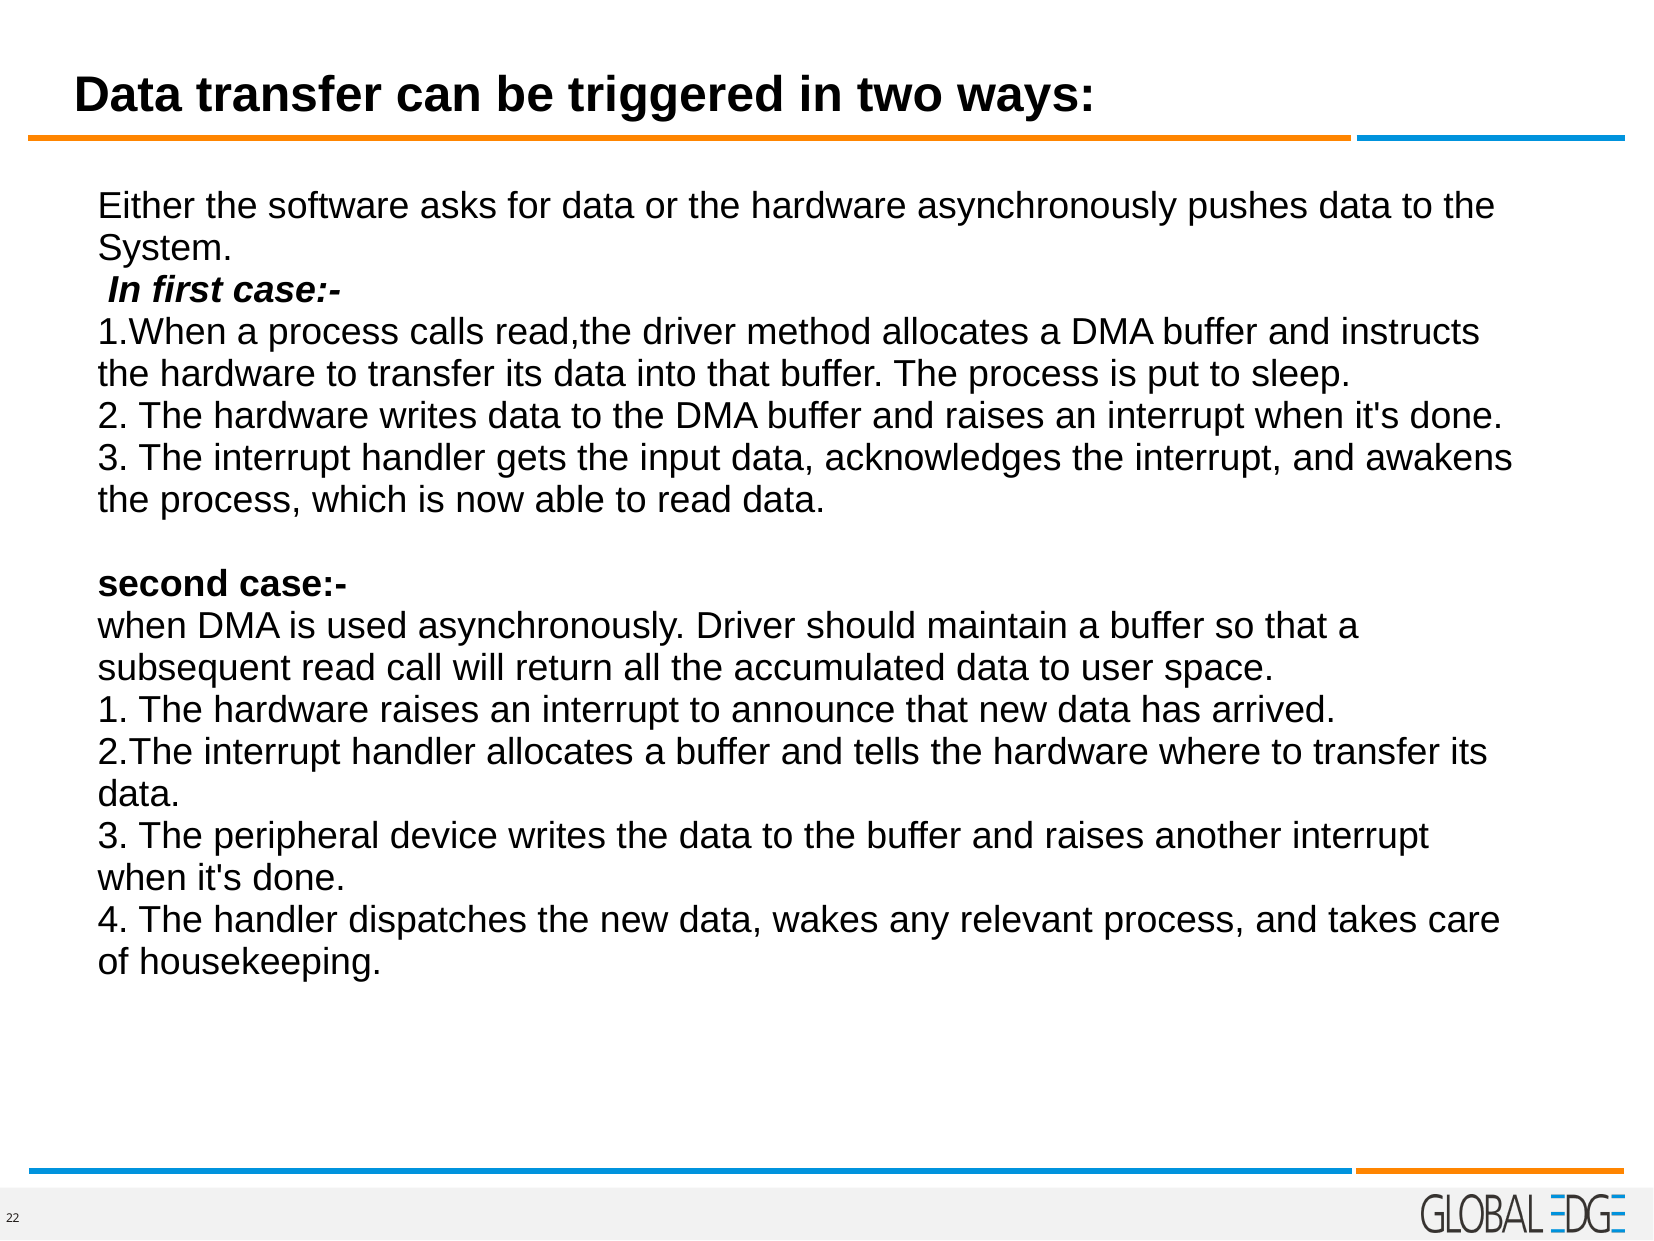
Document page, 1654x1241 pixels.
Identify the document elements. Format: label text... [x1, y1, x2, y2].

text_box Either the software asks for data or the hardware asynchronously pushes data to the System. In first case:- 1.When a process calls read,the driver method allocates a DMA buffer and instructs the hardware to transfer its data into that buffer. The process is put to sleep. 2. The hardware writes data to the DMA buffer and raises an interrupt when it's done. 3. The interrupt handler gets the input data, acknowledges the interrupt, and awakens the process, which is now able to read data. second case:- when DMA is used asynchronously. Driver should maintain a buffer so that a subsequent read call will return all the accumulated data to user space. 1. The hardware raises an interrupt to announce that new data has arrived. 2.The interrupt handler allocates a buffer and tells the hardware where to transfer its data. 3. The peripheral device writes the data to the buffer and raises another interrupt when it's done. 4. The handler dispatches the new data, wakes any relevant process, and takes care of housekeeping. [82, 177, 1536, 1074]
picture [1421, 1194, 1625, 1233]
text_box Data transfer can be triggered in two ways: [59, 58, 1453, 130]
